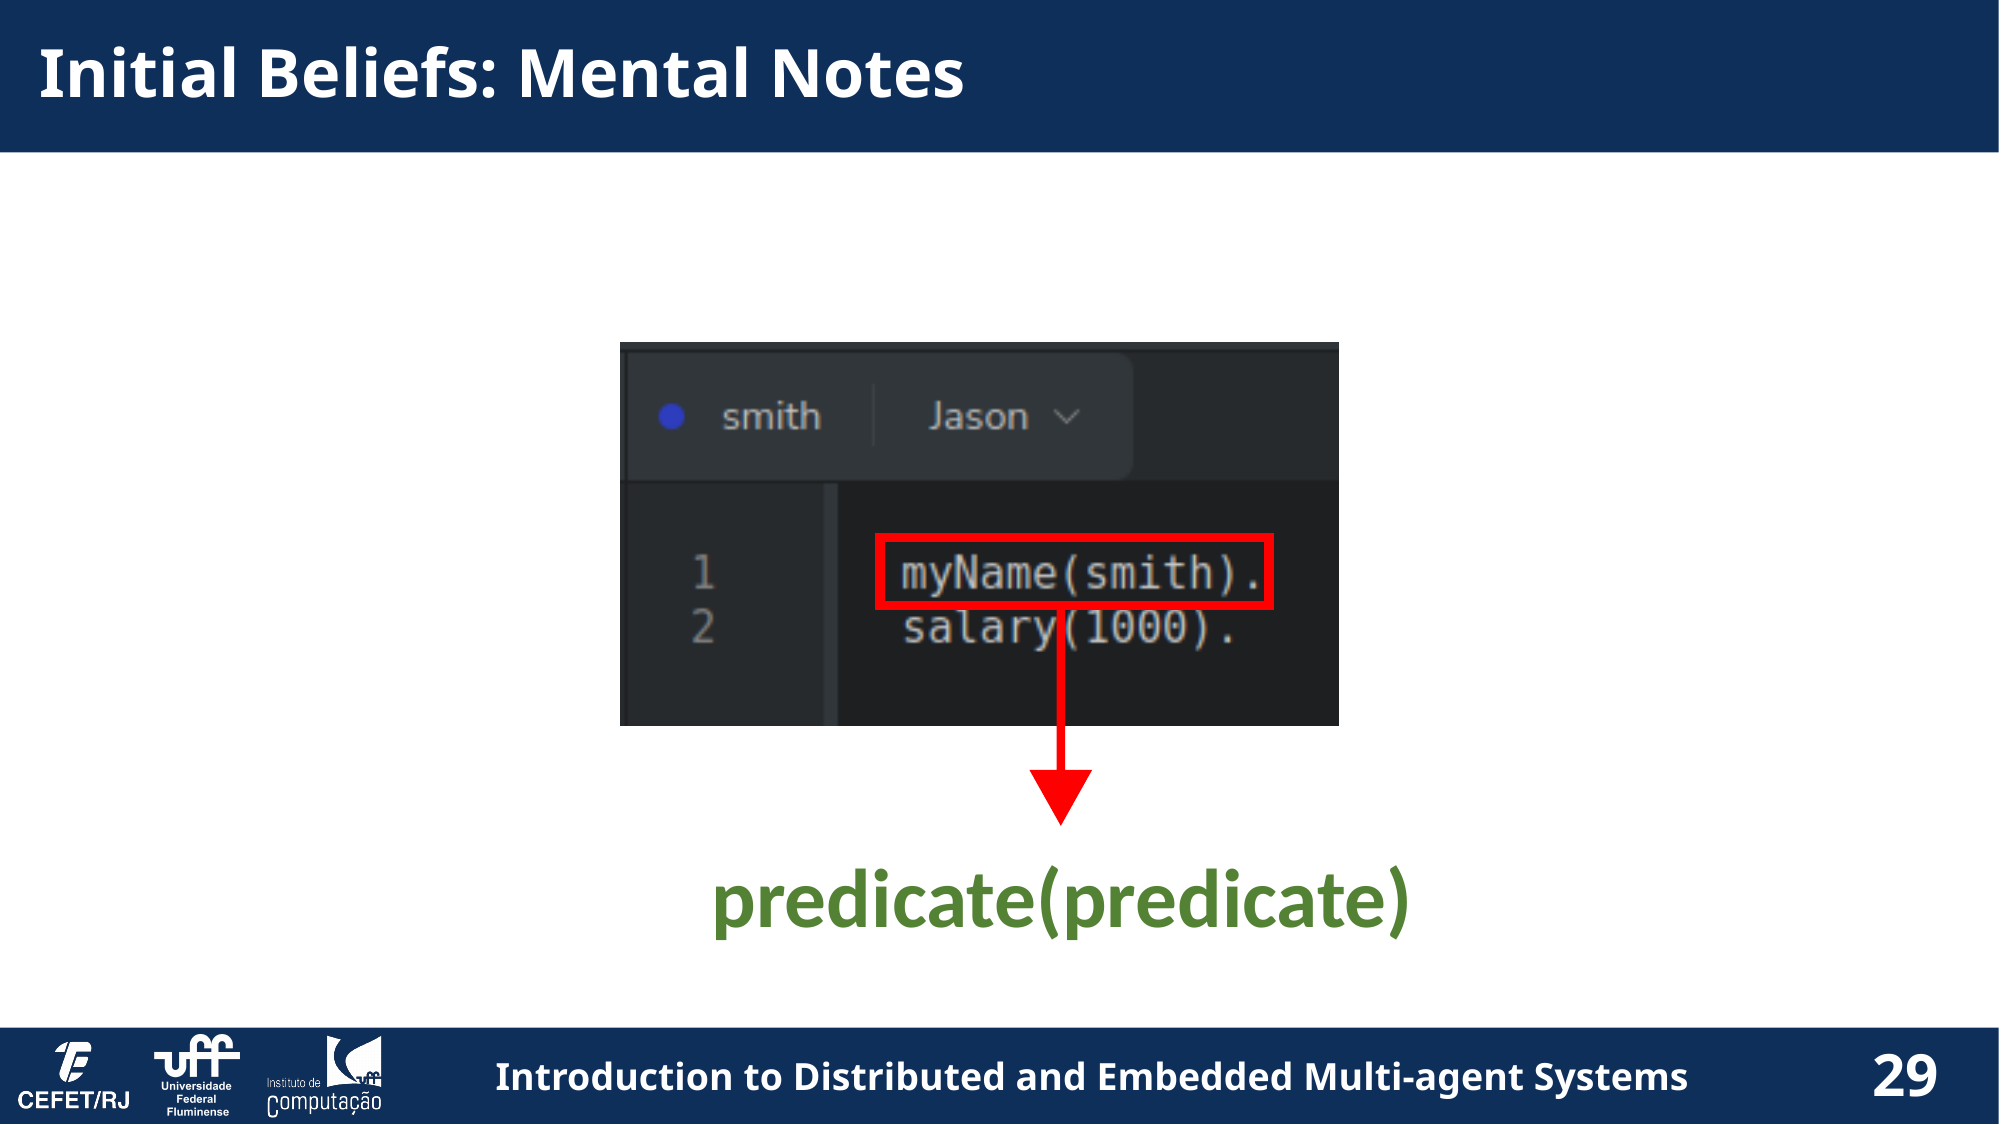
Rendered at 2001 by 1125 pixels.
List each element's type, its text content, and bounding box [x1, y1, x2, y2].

picture [265, 1033, 383, 1118]
picture [153, 1033, 241, 1121]
text_box predicate(predicate) [337, 836, 1807, 952]
picture [885, 542, 1264, 601]
picture [18, 1021, 129, 1125]
picture [620, 342, 1339, 726]
text_box Initial Beliefs: Mental Notes [25, 23, 1999, 119]
text_box [1029, 606, 1093, 826]
